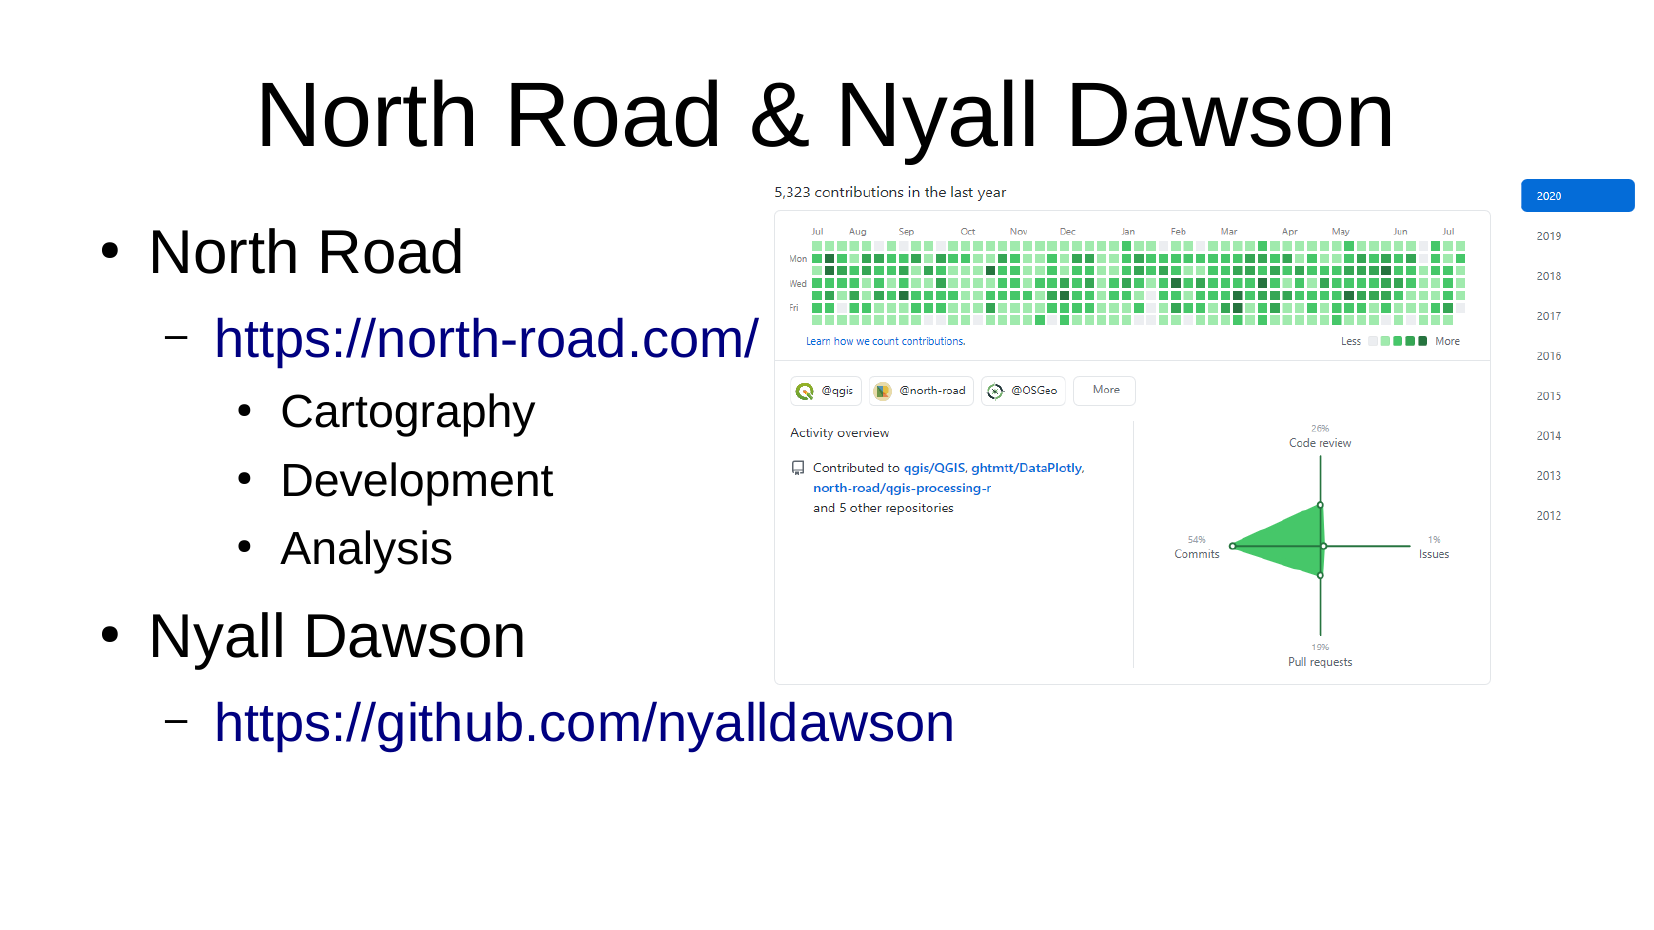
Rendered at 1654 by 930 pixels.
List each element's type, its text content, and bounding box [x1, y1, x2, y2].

list North Road https://north-road.com/ Cartography Development Analysis Nyall Dawson https://github.com/nyalldawson [82, 217, 1571, 757]
picture [771, 176, 1636, 687]
title North Road & Nyall Dawson [82, 37, 1571, 193]
